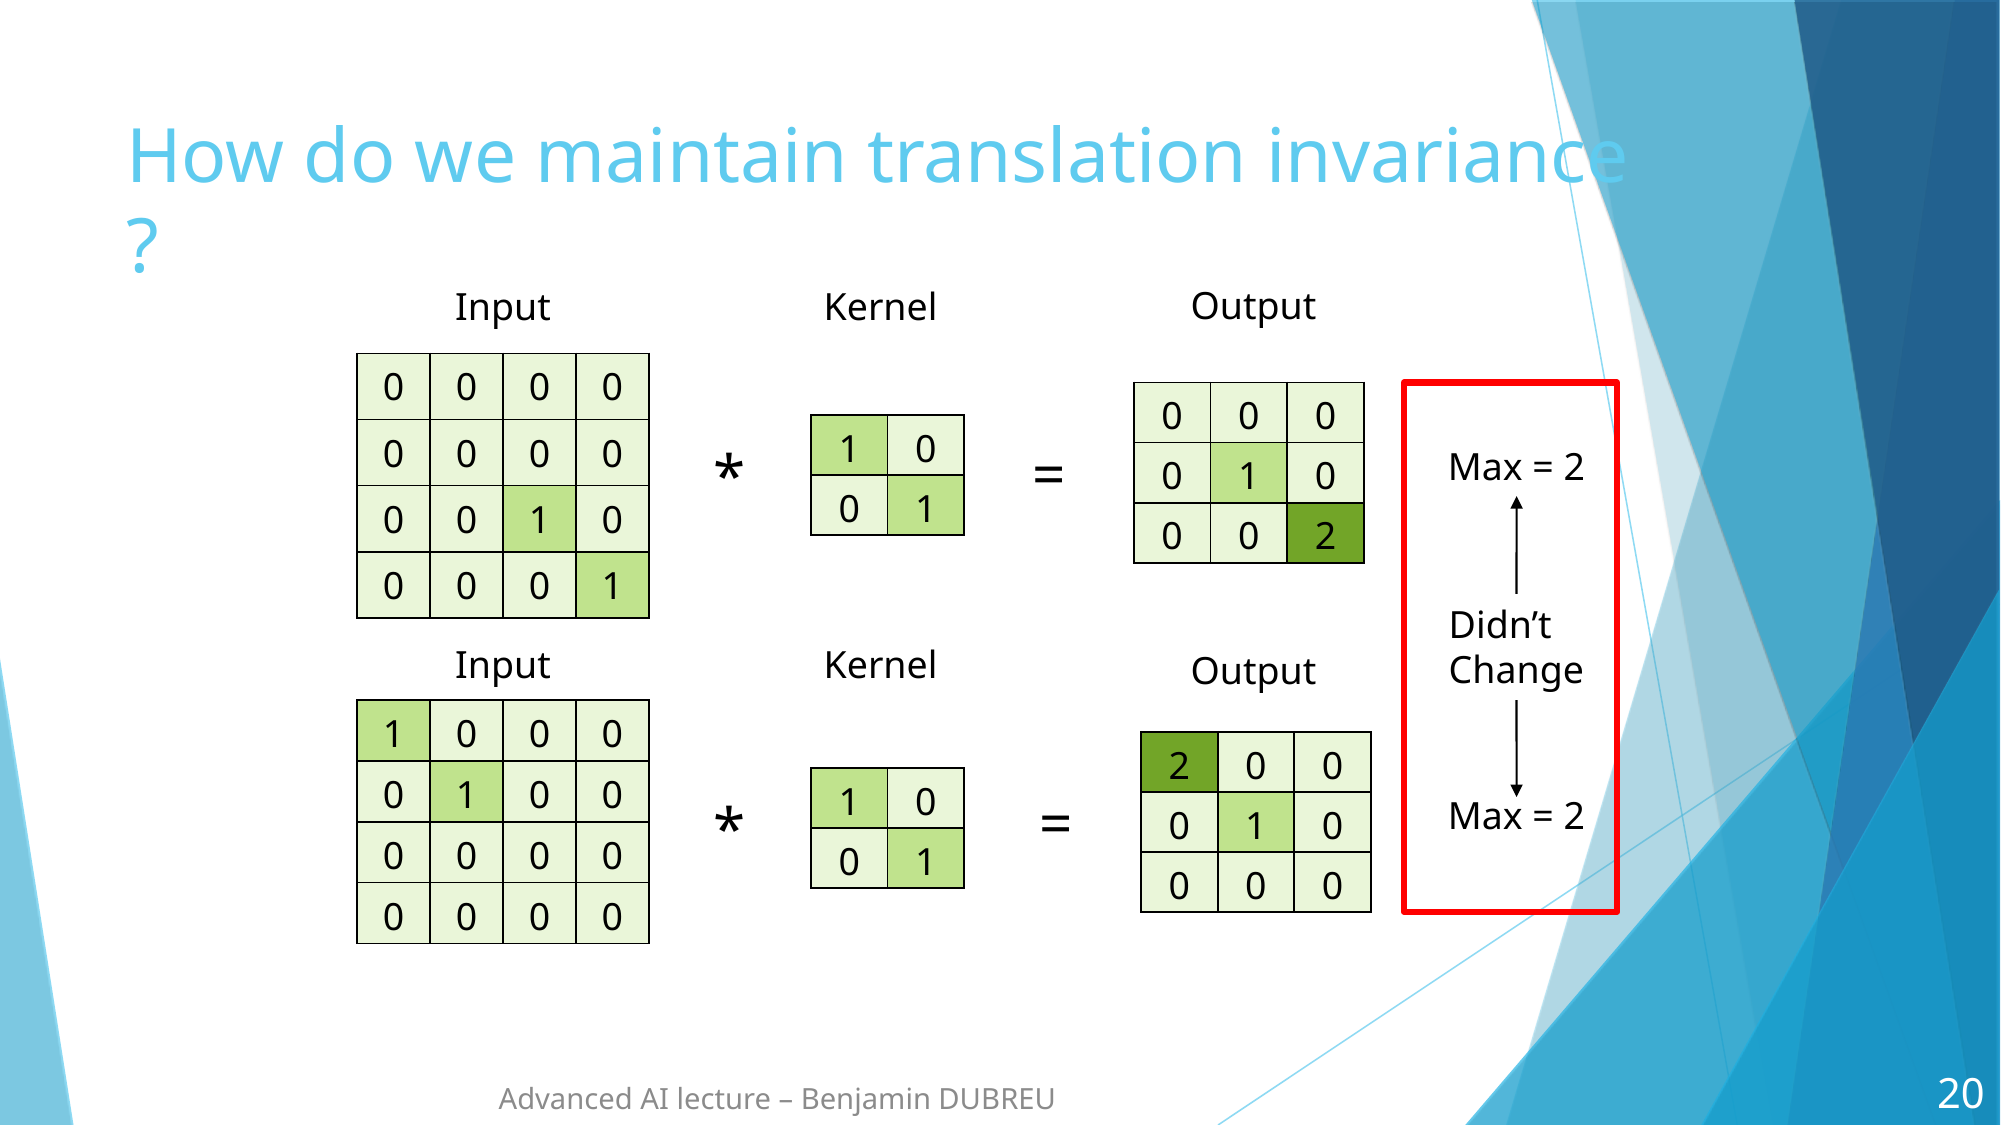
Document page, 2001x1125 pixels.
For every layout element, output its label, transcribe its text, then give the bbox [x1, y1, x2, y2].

table_cell 0 [1288, 443, 1363, 502]
table_cell 0 [431, 486, 502, 551]
table_cell 1 [1211, 443, 1286, 502]
table_cell 2 [1288, 504, 1363, 562]
text_box * [699, 785, 761, 871]
table_cell 0 [431, 823, 502, 882]
table_cell 1 [888, 476, 963, 534]
table_cell 0 [504, 420, 575, 485]
table_cell 0 [1211, 504, 1286, 562]
slide_number <number> [1887, 1065, 2000, 1125]
table_cell 0 [504, 883, 575, 943]
table_cell 0 [358, 486, 429, 551]
table_header 0 [888, 416, 963, 474]
table_cell 0 [1135, 504, 1210, 562]
table_header 0 [577, 354, 648, 419]
table_cell 0 [358, 823, 429, 882]
table_cell 0 [431, 553, 502, 617]
table_cell 1 [577, 553, 648, 617]
table_cell 0 [358, 420, 429, 485]
text_box Kernel [808, 275, 953, 336]
text_box Output [1175, 639, 1332, 700]
text_box = [1017, 429, 1081, 515]
table_header 0 [1295, 733, 1370, 791]
table_cell 0 [577, 762, 648, 821]
table_cell 1 [504, 486, 575, 551]
table_header 0 [577, 701, 648, 760]
table_header 0 [504, 701, 575, 760]
table_cell 0 [577, 883, 648, 943]
table_header 0 [888, 769, 963, 827]
text_box = [1024, 778, 1088, 864]
table_header 0 [431, 701, 502, 760]
table_cell 1 [431, 762, 502, 821]
table_cell 0 [358, 553, 429, 617]
text_box Input [440, 633, 566, 694]
table_cell 0 [431, 420, 502, 485]
text_box Kernel [808, 633, 953, 694]
table_cell 0 [431, 883, 502, 943]
text_box Output [1175, 274, 1332, 335]
table_cell 0 [358, 883, 429, 943]
table_header 0 [1219, 733, 1293, 791]
table_header 0 [431, 354, 502, 419]
table_cell 0 [812, 829, 887, 887]
table_cell 1 [1219, 793, 1293, 851]
table_header 1 [812, 416, 887, 474]
table_header 1 [358, 701, 429, 760]
table_cell 0 [1135, 443, 1210, 502]
table_cell 0 [577, 486, 648, 551]
table_cell 0 [504, 762, 575, 821]
table_cell 0 [1142, 853, 1217, 911]
table_cell 0 [504, 823, 575, 882]
table_header 2 [1142, 733, 1217, 791]
text_box Didn’t Change [1433, 593, 1599, 699]
table_header 0 [1288, 383, 1363, 442]
table_cell 0 [577, 420, 648, 485]
table_cell 0 [1295, 853, 1370, 911]
table_cell 0 [1142, 793, 1217, 851]
table_cell 0 [504, 553, 575, 617]
text_box * [699, 432, 761, 517]
table_header 0 [1135, 383, 1210, 442]
footer Advanced AI lecture – Benjamin DUBREU [483, 1067, 1517, 1125]
table_cell 0 [1295, 793, 1370, 851]
table_header 0 [504, 354, 575, 419]
text_box Input [440, 275, 566, 336]
table_cell 0 [577, 823, 648, 882]
title How do we maintain translation invariance ? [111, 99, 1663, 317]
table_cell 0 [358, 762, 429, 821]
table_header 0 [358, 354, 429, 419]
table_cell 1 [888, 829, 963, 887]
table_cell 0 [1219, 853, 1293, 911]
table_cell 0 [812, 476, 887, 534]
table_header 1 [812, 769, 887, 827]
text_box [1404, 382, 1617, 912]
table_header 0 [1211, 383, 1286, 442]
